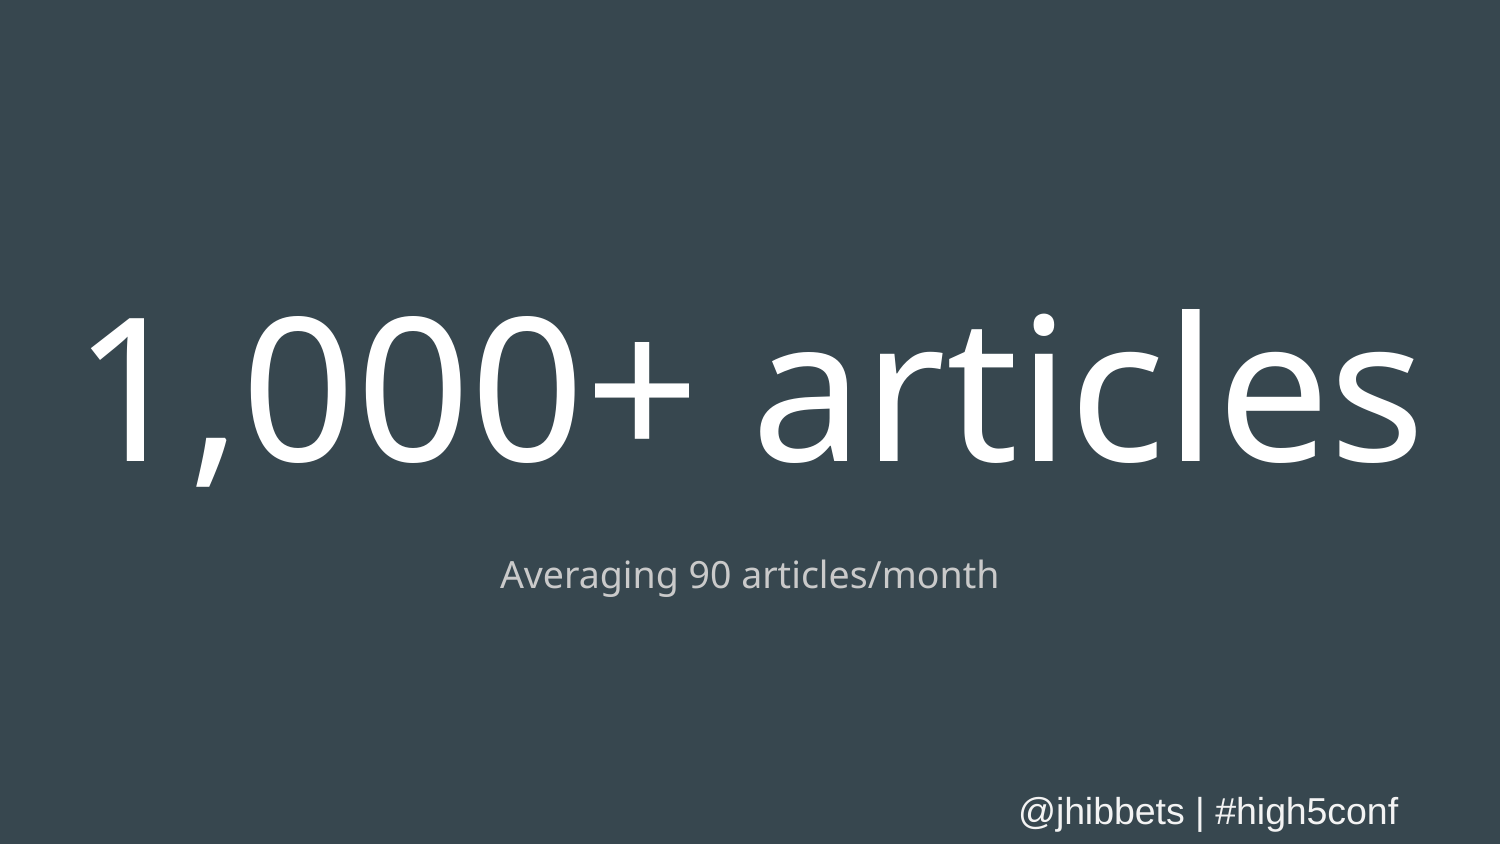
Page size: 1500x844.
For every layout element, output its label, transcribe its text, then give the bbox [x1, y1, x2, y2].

title 1,000+ articles [51, 205, 1449, 517]
list Averaging 90 articles/month [51, 529, 1449, 743]
